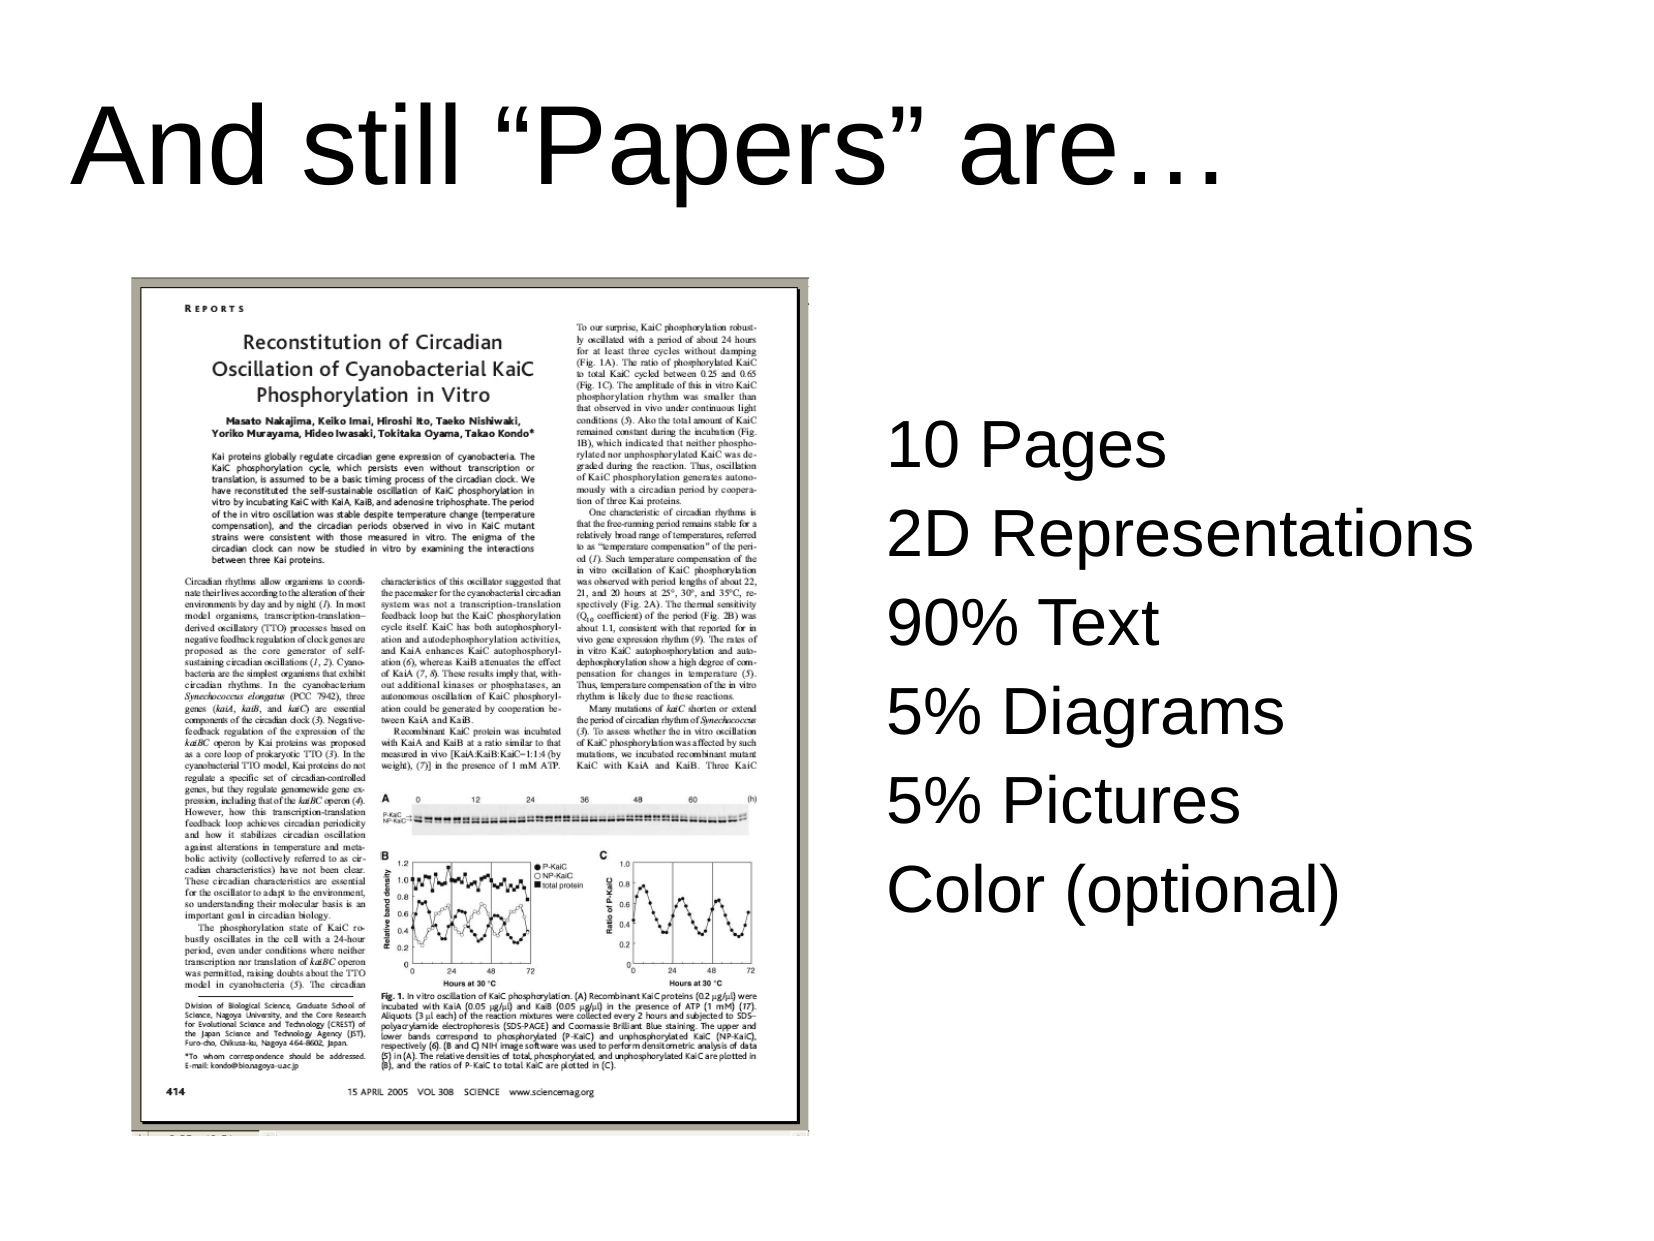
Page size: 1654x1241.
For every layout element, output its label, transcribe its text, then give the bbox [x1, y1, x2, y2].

picture [131, 277, 810, 1136]
title And still “Papers” are… [55, 41, 1461, 226]
list 10 Pages 2D Representations 90% Text 5% Diagrams 5% Pictures Color (optional) [854, 399, 1640, 1062]
